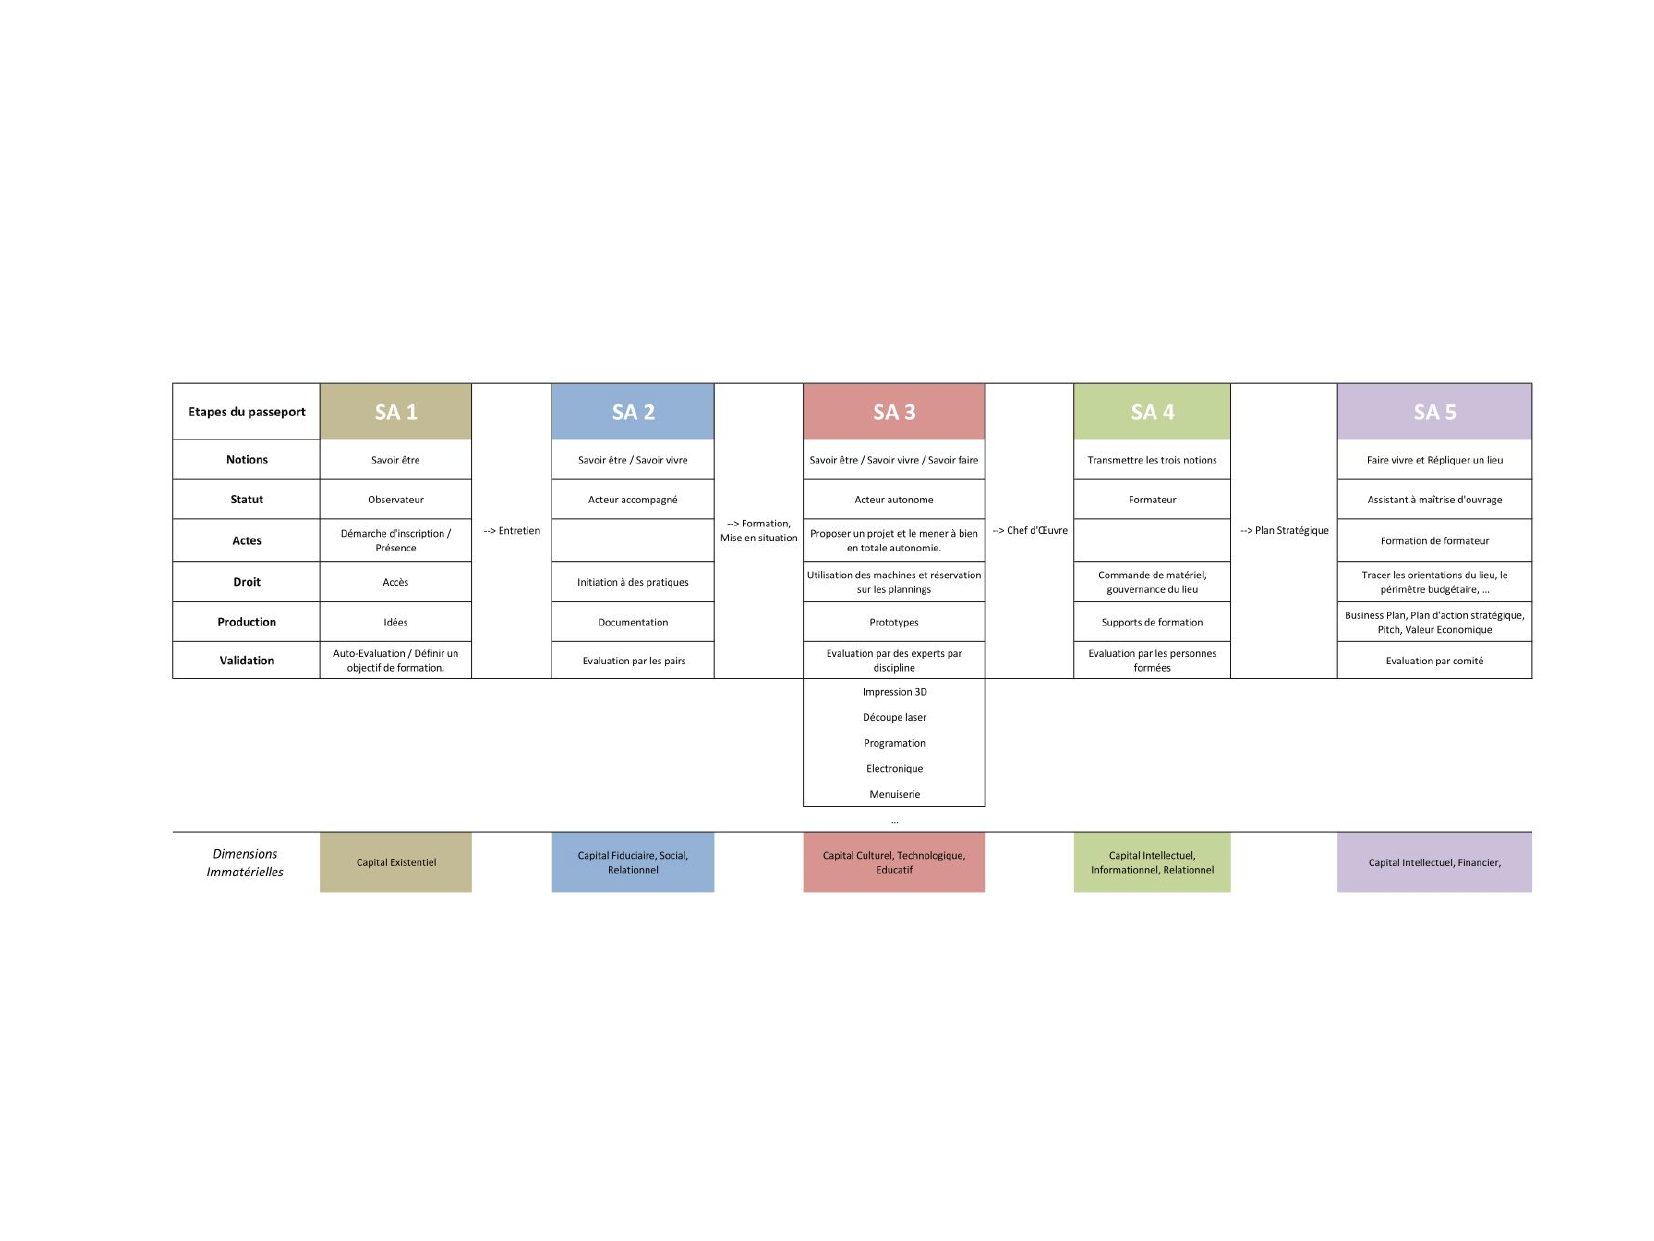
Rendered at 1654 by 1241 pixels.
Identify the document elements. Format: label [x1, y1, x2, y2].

picture [165, 377, 1541, 898]
